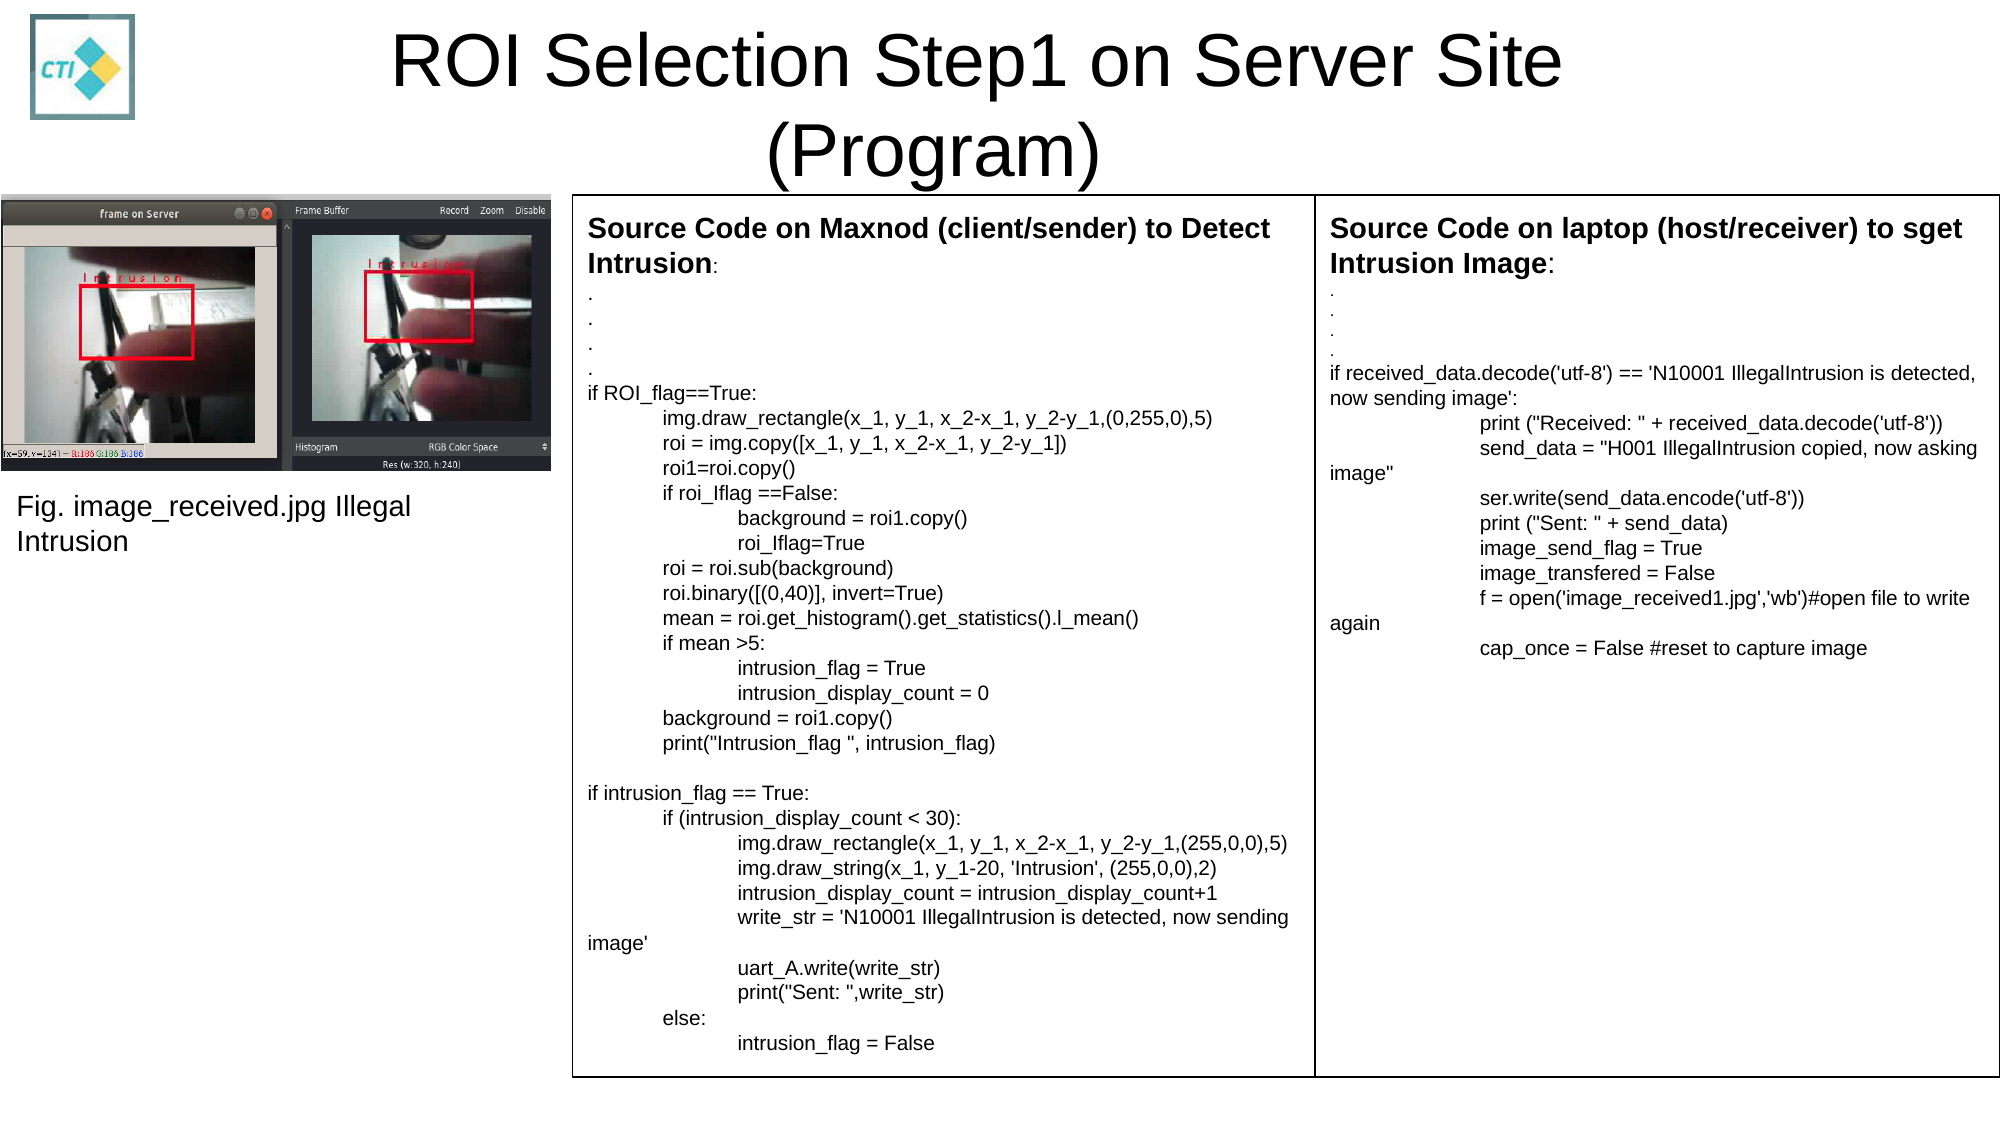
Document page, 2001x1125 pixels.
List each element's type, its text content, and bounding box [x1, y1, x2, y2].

picture [1, 194, 551, 471]
text_box Source Code on laptop (host/receiver) to sget Intrusion Image: . . . . if received_data.decode('utf-8') == 'N10001 IllegalIntrusion is detected, now sending image': print ("Received: " + received_data.decode('utf-8')) send_data = "H001 IllegalIntrusion copied, now asking image" ser.write(send_data.encode('utf-8')) print ("Sent: " + send_data) image_send_flag = True image_transfered = False f = open('image_received1.jpg','wb')#open file to write again cap_once = False #reset to capture image [1314, 194, 2000, 1078]
text_box Source Code on Maxnod (client/sender) to Detect Intrusion: . . . . if ROI_flag==True: img.draw_rectangle(x_1, y_1, x_2-x_1, y_2-y_1,(0,255,0),5) roi = img.copy([x_1, y_1, x_2-x_1, y_2-y_1]) roi1=roi.copy() if roi_Iflag ==False: background = roi1.copy() roi_Iflag=True roi = roi.sub(background) roi.binary([(0,40)], invert=True) mean = roi.get_histogram().get_statistics().l_mean() if mean >5: intrusion_flag = True intrusion_display_count = 0 background = roi1.copy() print("Intrusion_flag ", intrusion_flag) if intrusion_flag == True: if (intrusion_display_count < 30): img.draw_rectangle(x_1, y_1, x_2-x_1, y_2-y_1,(255,0,0),5) img.draw_string(x_1, y_1-20, 'Intrusion', (255,0,0),2) intrusion_display_count = intrusion_display_count+1 write_str = 'N10001 IllegalIntrusion is detected, now sending image' uart_A.write(write_str) print("Sent: ",write_str) else: intrusion_flag = False [572, 194, 1314, 1078]
text_box ROI Selection Step1 on Server Site (Program) [0, 7, 1907, 195]
text_box Fig. image_received.jpg Illegal Intrusion [1, 471, 494, 572]
